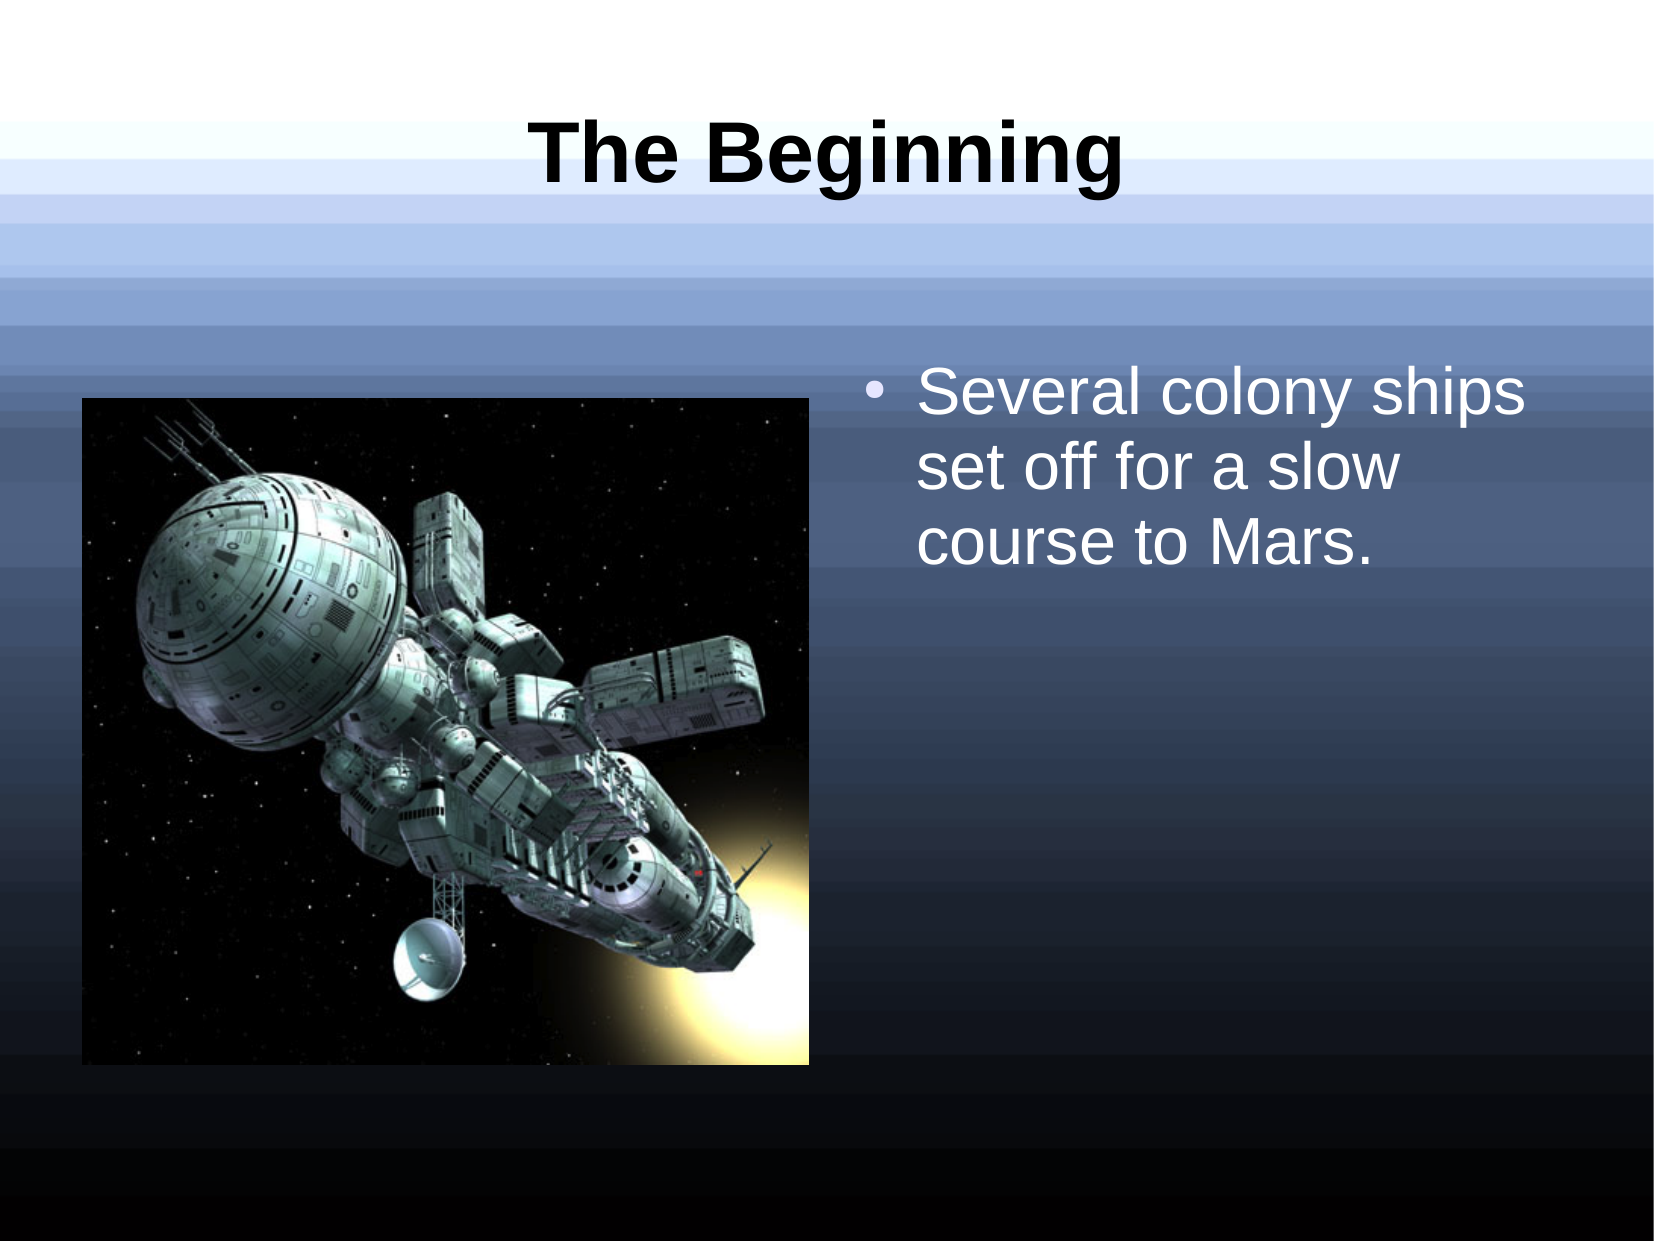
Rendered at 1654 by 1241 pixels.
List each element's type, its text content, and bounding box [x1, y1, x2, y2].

title The Beginning [82, 49, 1571, 257]
picture [0, 0, 1654, 1241]
list Several colony ships set off for a slow course to Mars. [845, 354, 1572, 1109]
